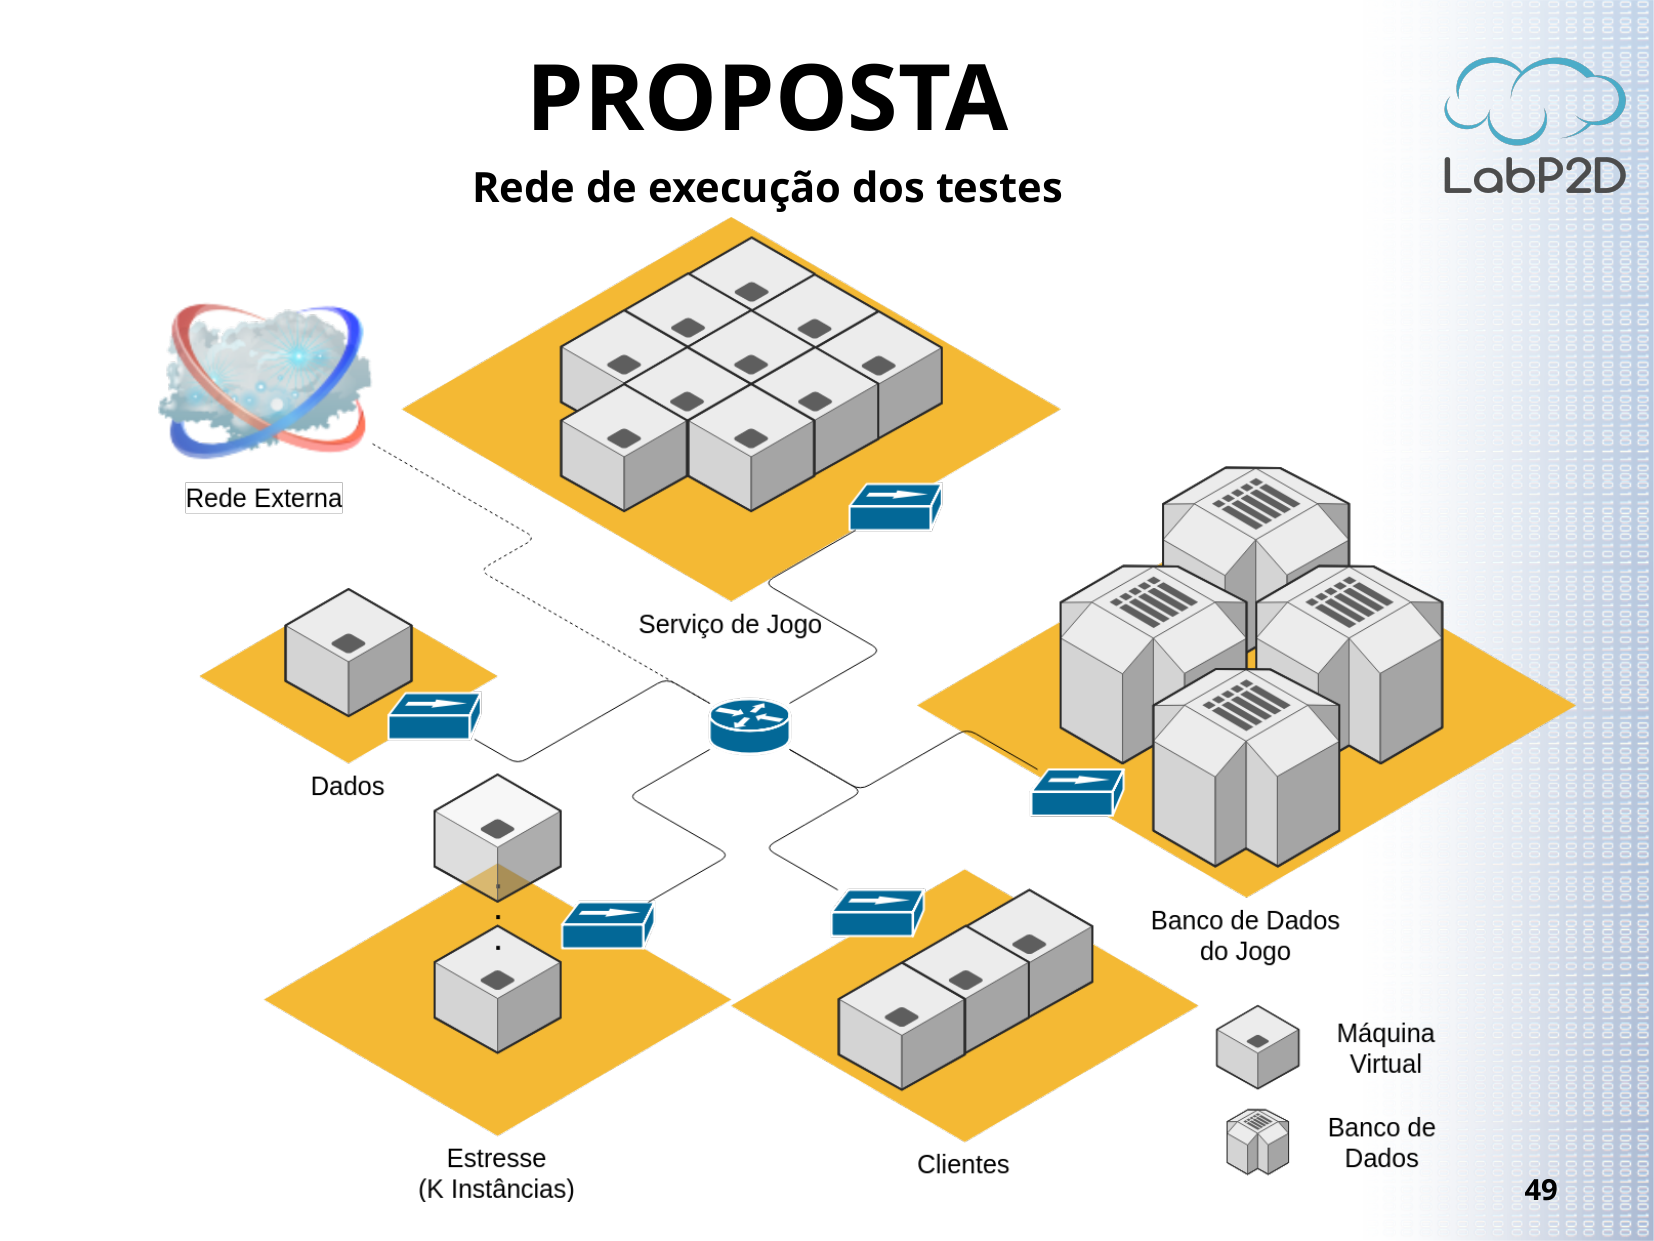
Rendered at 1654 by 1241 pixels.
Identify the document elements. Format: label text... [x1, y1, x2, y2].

picture [158, 1, 1654, 1240]
title PROPOSTA Rede de execução dos testes [82, 19, 1453, 227]
